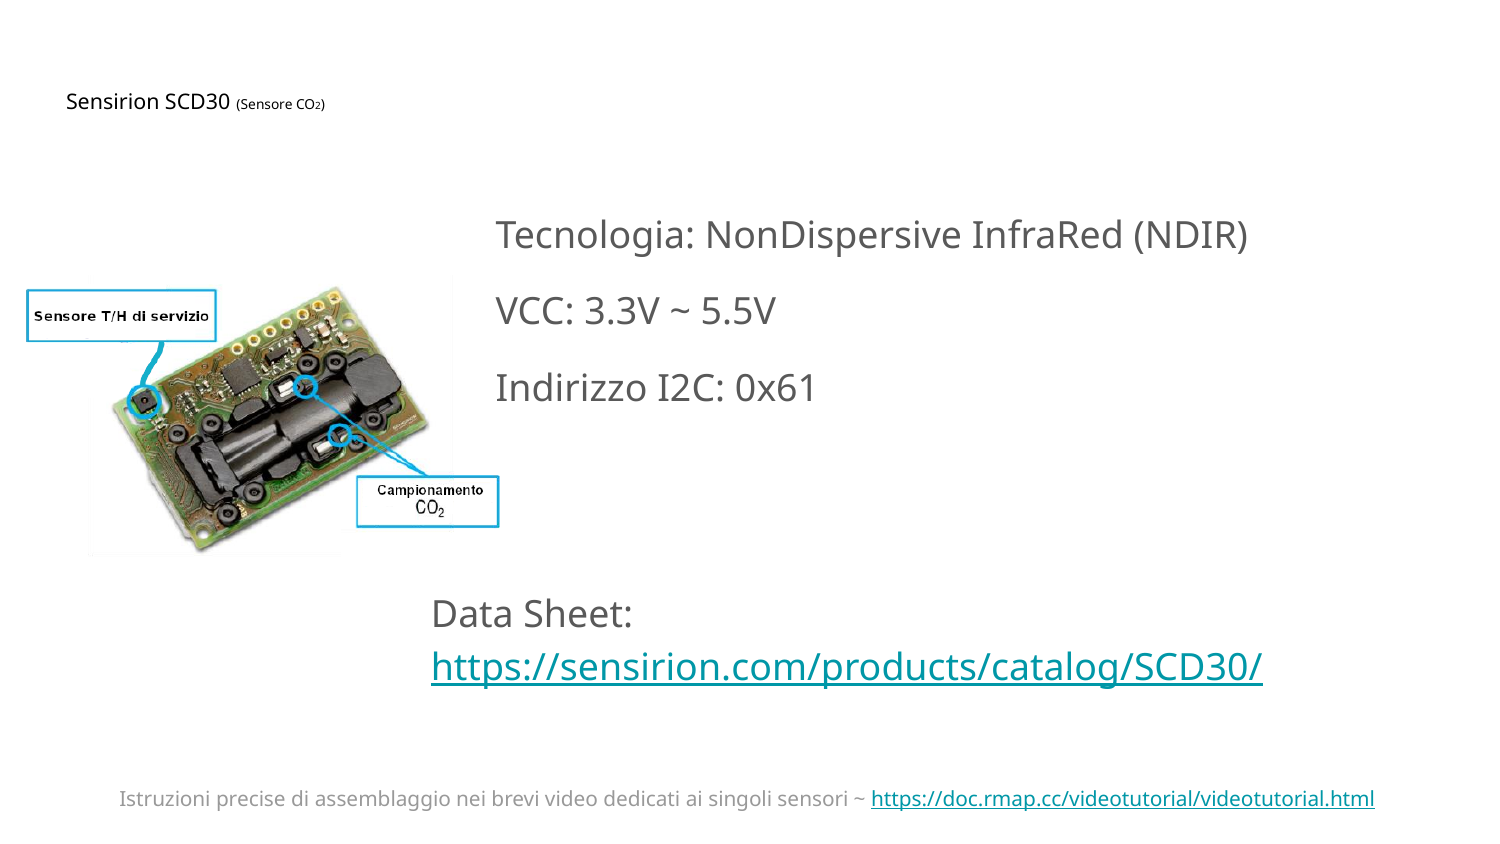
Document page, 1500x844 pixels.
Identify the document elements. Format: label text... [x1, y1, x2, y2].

list Tecnologia: NonDispersive InfraRed (NDIR) VCC: 3.3V ~ 5.5V Indirizzo I2C: 0x61 [480, 189, 1449, 512]
title Sensirion SCD30 (Sensore CO2) [51, 72, 1100, 167]
picture [18, 275, 513, 569]
text_box Data Sheet: https://sensirion.com/products/catalog/SCD30/ [415, 568, 1434, 710]
text_box Istruzioni precise di assemblaggio nei brevi video dedicati ai singoli sensori ~ https://doc.rmap.cc/videotutorial/videotutorial.html [0, 770, 1500, 829]
